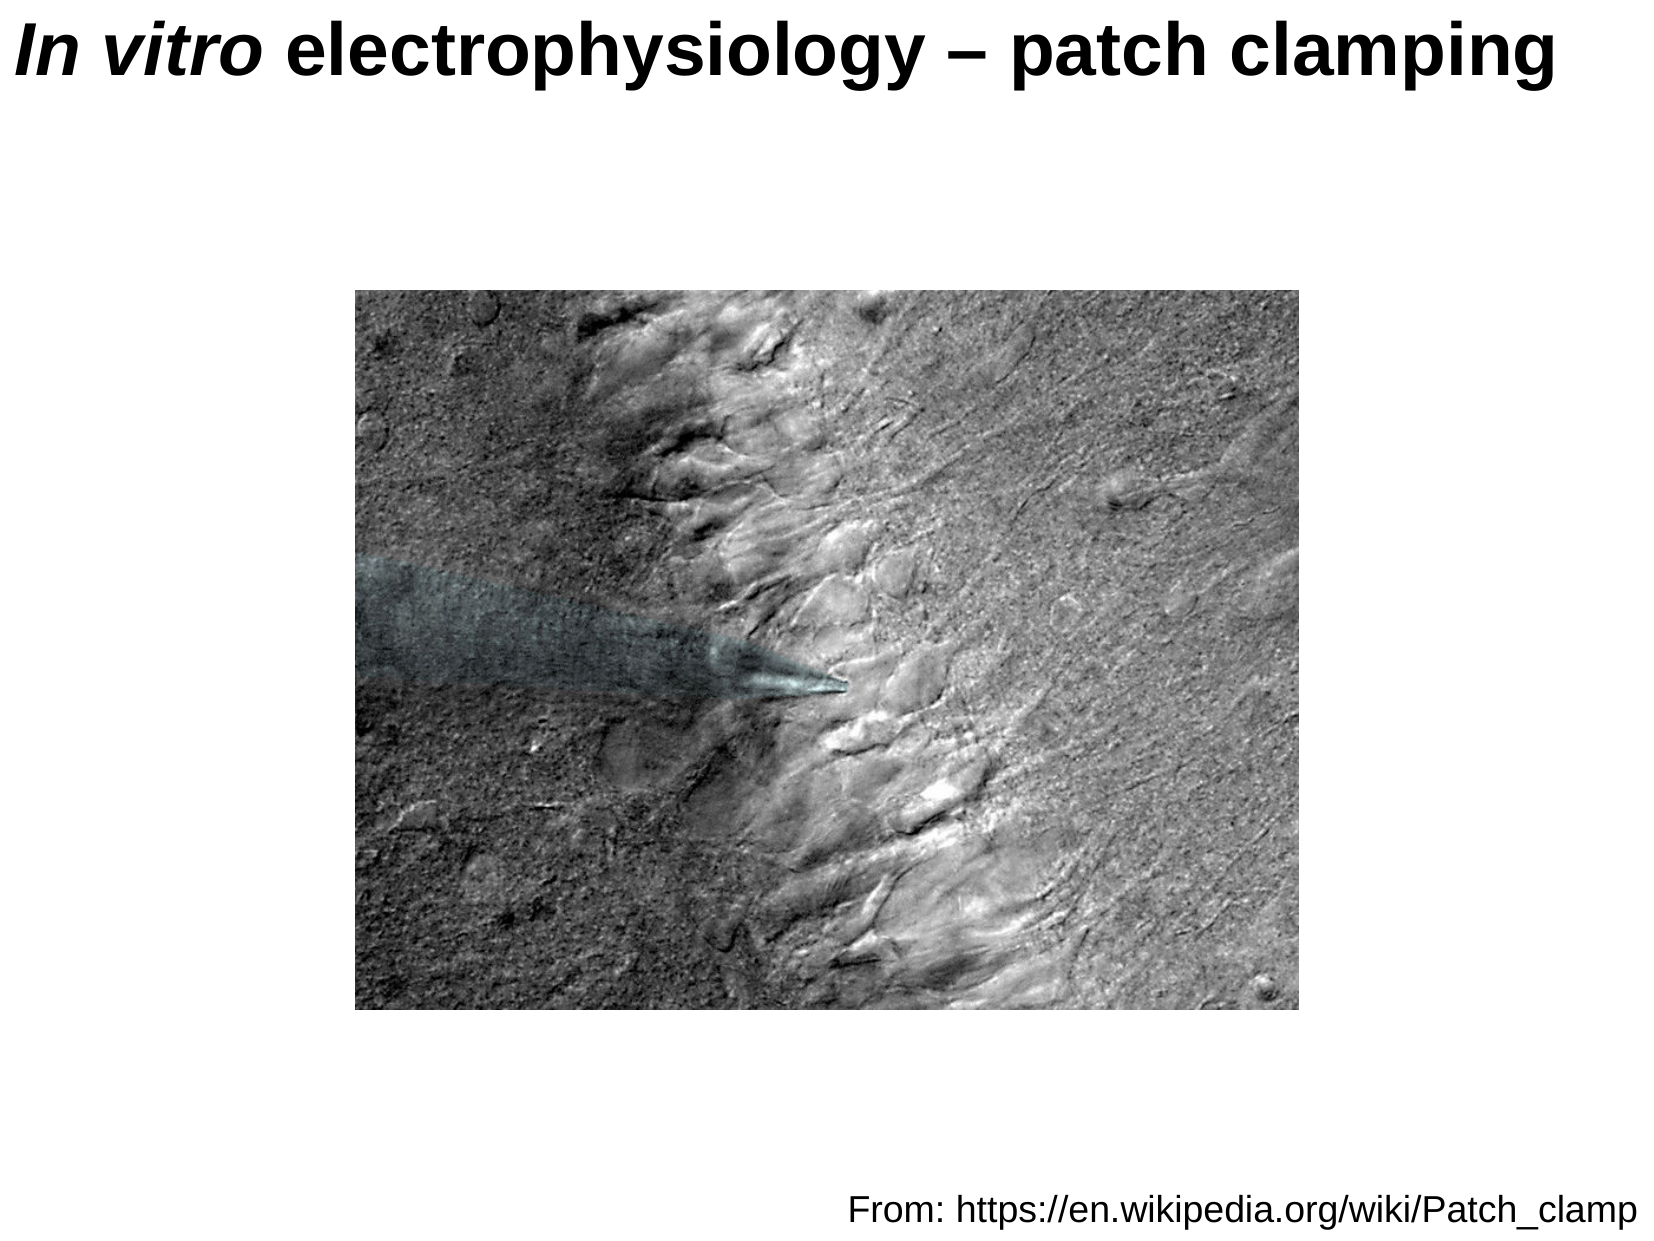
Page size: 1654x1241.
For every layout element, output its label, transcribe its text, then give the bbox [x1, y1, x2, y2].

text_box In vitro electrophysiology – patch clamping [0, 0, 1575, 99]
text_box From: https://en.wikipedia.org/wiki/Patch_clamp [832, 1181, 1654, 1238]
picture [355, 290, 1299, 1010]
